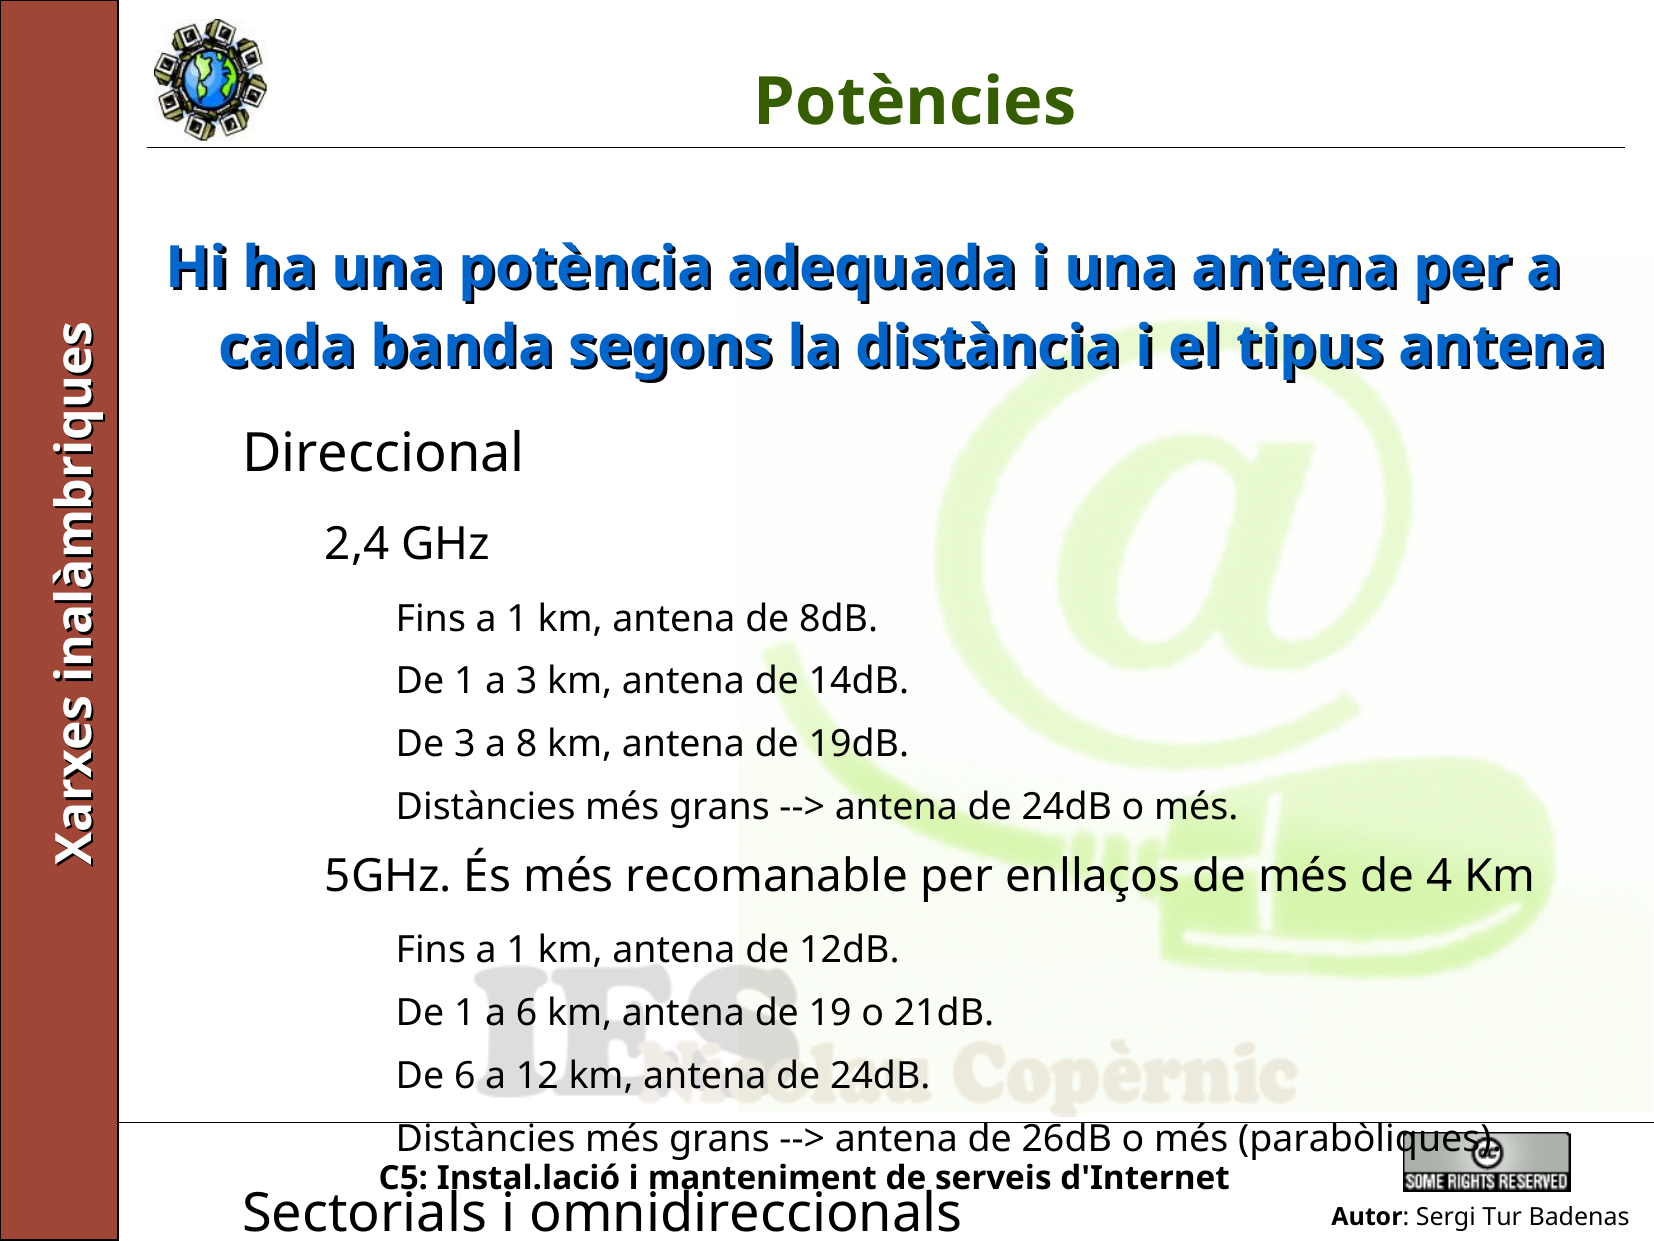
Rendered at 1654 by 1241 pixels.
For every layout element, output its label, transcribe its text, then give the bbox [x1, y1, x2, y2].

picture [1403, 1132, 1571, 1192]
picture [466, 252, 1654, 1117]
picture [154, 19, 268, 142]
picture [1403, 1133, 1411, 1149]
picture [1447, 1133, 1457, 1139]
list Hi ha una potència adequada i una antena per a cada banda segons la distància i el tipus antena Direccional 2,4 GHz Fins a 1 km, antena de 8dB. De 1 a 3 km, antena de 14dB. De 3 a 8 km, antena de 19dB. Distàncies més grans --> antena de 24dB o més. 5GHz. És més recomanable per enllaços de més de 4 Km Fins a 1 km, antena de 12dB. De 1 a 6 km, antena de 19 o 21dB. De 6 a 12 km, antena de 24dB. Distàncies més grans --> antena de 26dB o més (parabòliques). Sectorials i omnidireccionals Màxim de 17-19db amb equips emissors de menys de 100mW [147, 225, 1636, 1095]
title Potències [171, 56, 1654, 141]
picture [1424, 1132, 1435, 1149]
